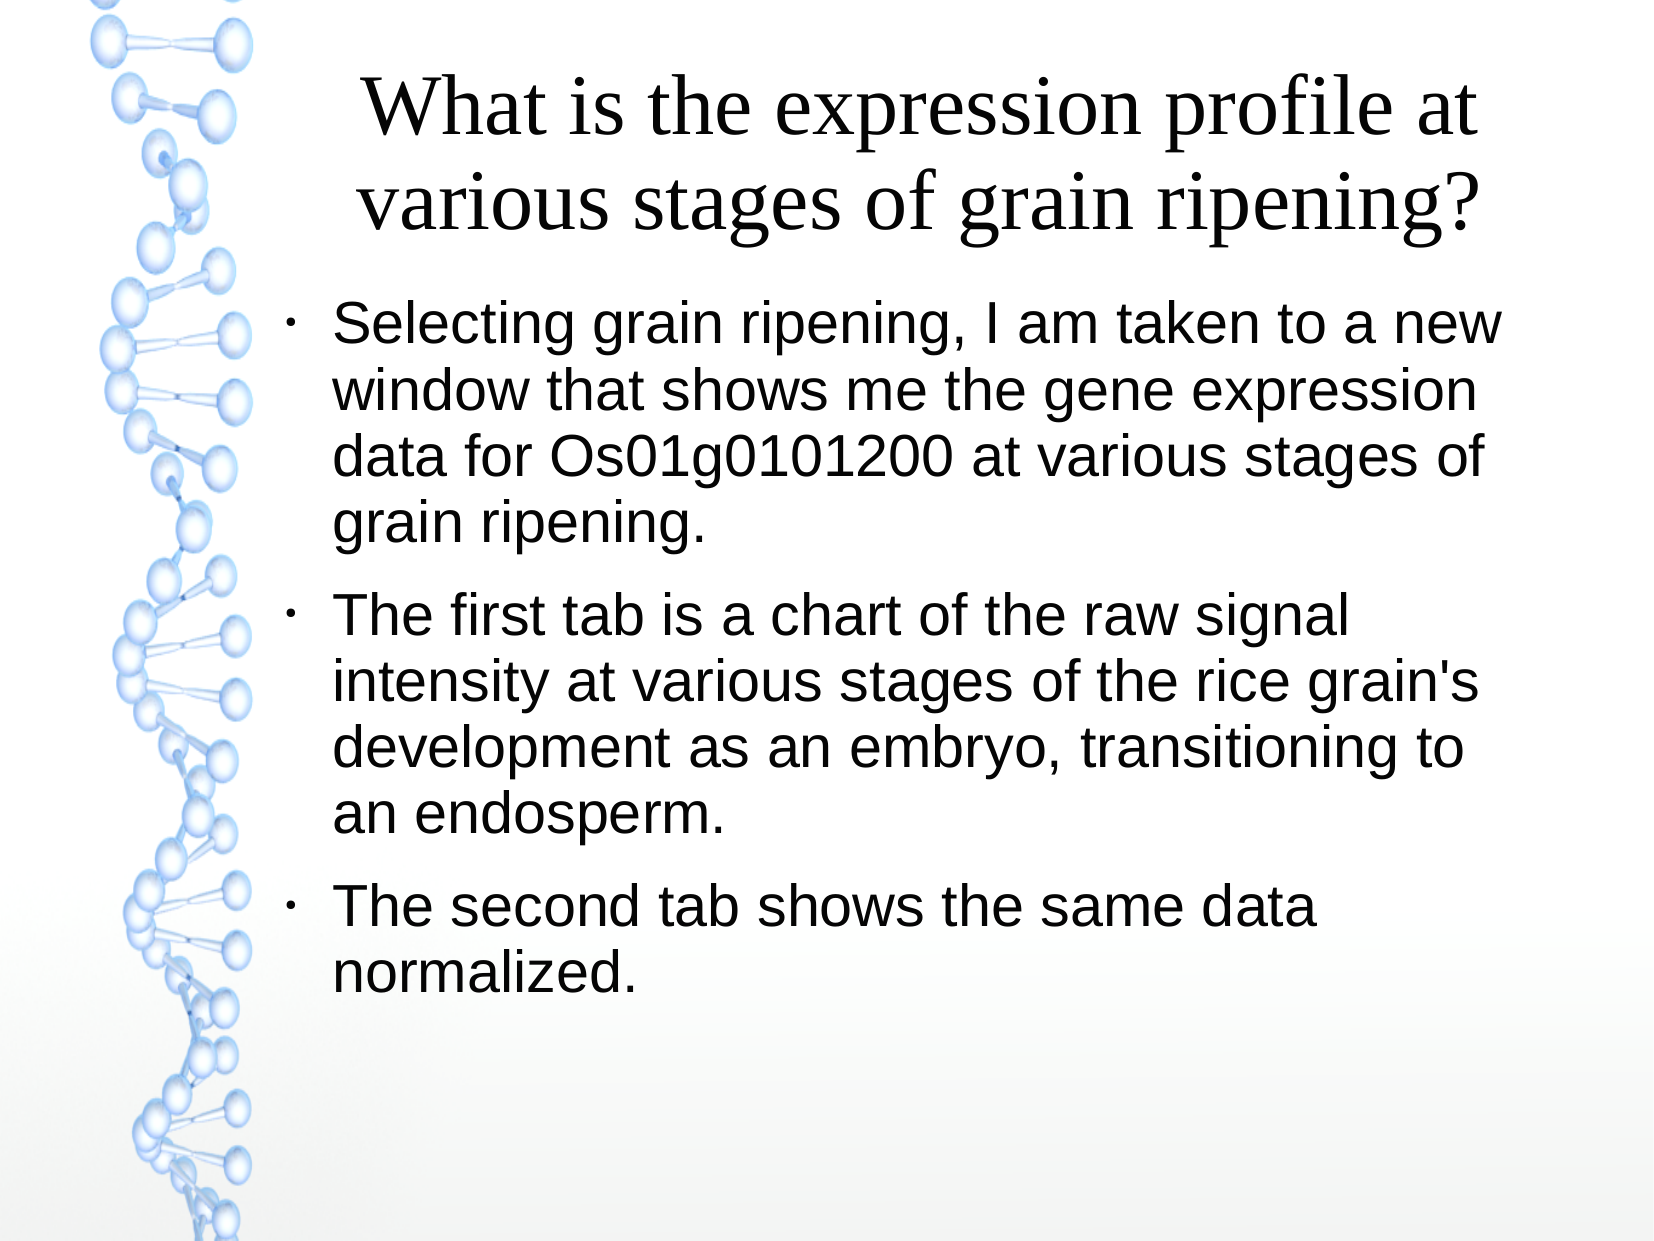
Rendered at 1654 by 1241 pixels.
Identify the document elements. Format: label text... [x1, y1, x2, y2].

title What is the expression profile at various stages of grain ripening? [269, 49, 1571, 257]
list Selecting grain ripening, I am taken to a new window that shows me the gene expression data for Os01g0101200 at various stages of grain ripening. The first tab is a chart of the raw signal intensity at various stages of the rice grain's development as an embryo, transitioning to an endosperm. The second tab shows the same data normalized. [269, 290, 1538, 1010]
picture [0, 0, 1654, 1241]
